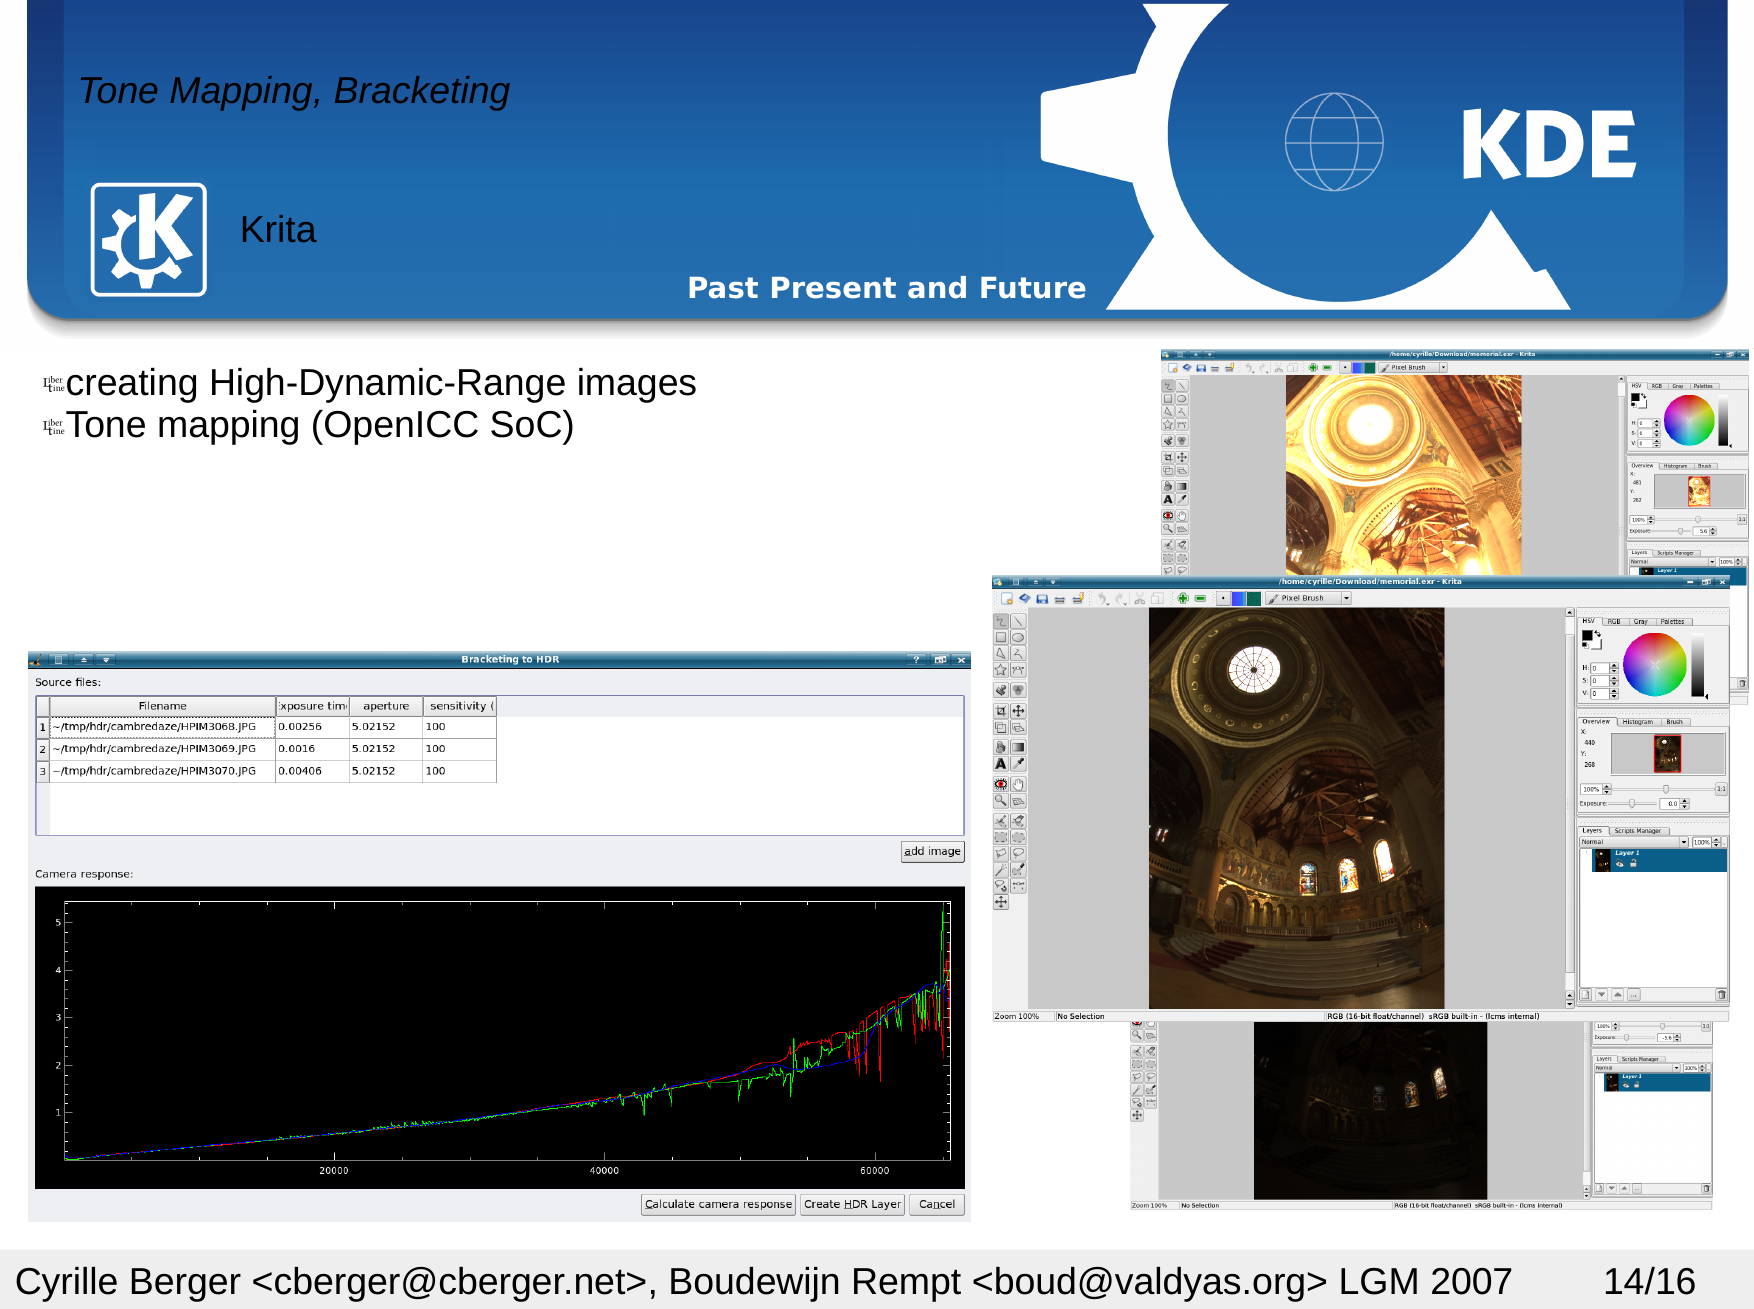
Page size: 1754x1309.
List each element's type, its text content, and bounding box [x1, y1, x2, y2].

picture [0, 0, 1754, 1210]
picture [28, 651, 971, 1222]
text_box Tone Mapping, Bracketing [62, 62, 1336, 190]
text_box creating High-Dynamic-Range images Tone mapping (OpenICC SoC) [27, 354, 942, 635]
